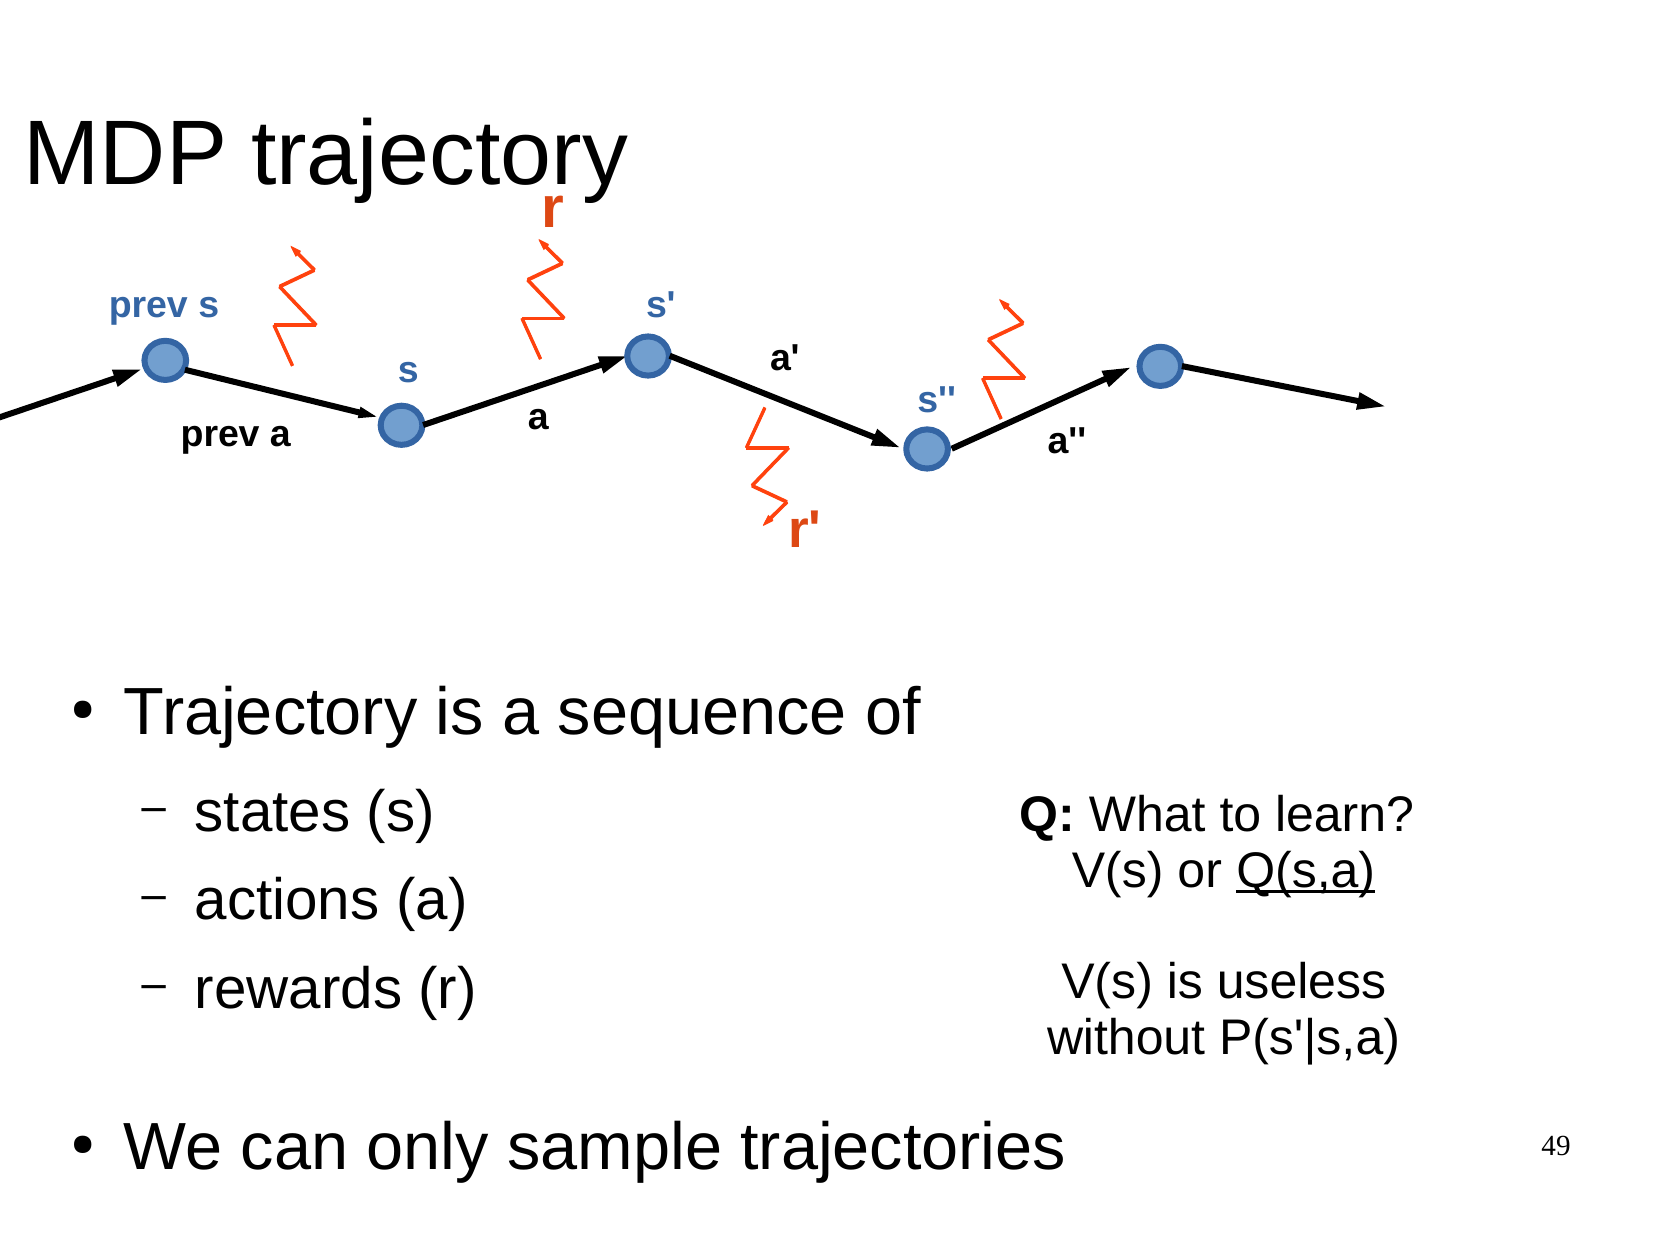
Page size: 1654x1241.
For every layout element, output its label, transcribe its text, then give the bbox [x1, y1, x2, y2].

text_box [144, 340, 187, 380]
text_box s [380, 338, 437, 401]
text_box [380, 405, 423, 445]
text_box prev a [162, 402, 309, 466]
text_box s' [628, 273, 694, 336]
text_box [627, 336, 669, 376]
title MDP trajectory [23, 49, 1512, 257]
text_box a'' [1029, 408, 1105, 472]
text_box a' [752, 326, 818, 390]
text_box [906, 429, 948, 469]
text_box prev s [90, 273, 237, 336]
text_box r' [641, 488, 842, 576]
text_box Q: What to learn? V(s) or Q(s,a) V(s) is useless without P(s'|s,a) [1004, 778, 1444, 1075]
text_box [1139, 346, 1181, 386]
text_box a [510, 385, 567, 449]
list Trajectory is a sequence of states (s) actions (a) rewards (r) We can only sample trajectories [53, 674, 1542, 1241]
text_box r [381, 164, 582, 251]
text_box s'' [899, 367, 975, 431]
